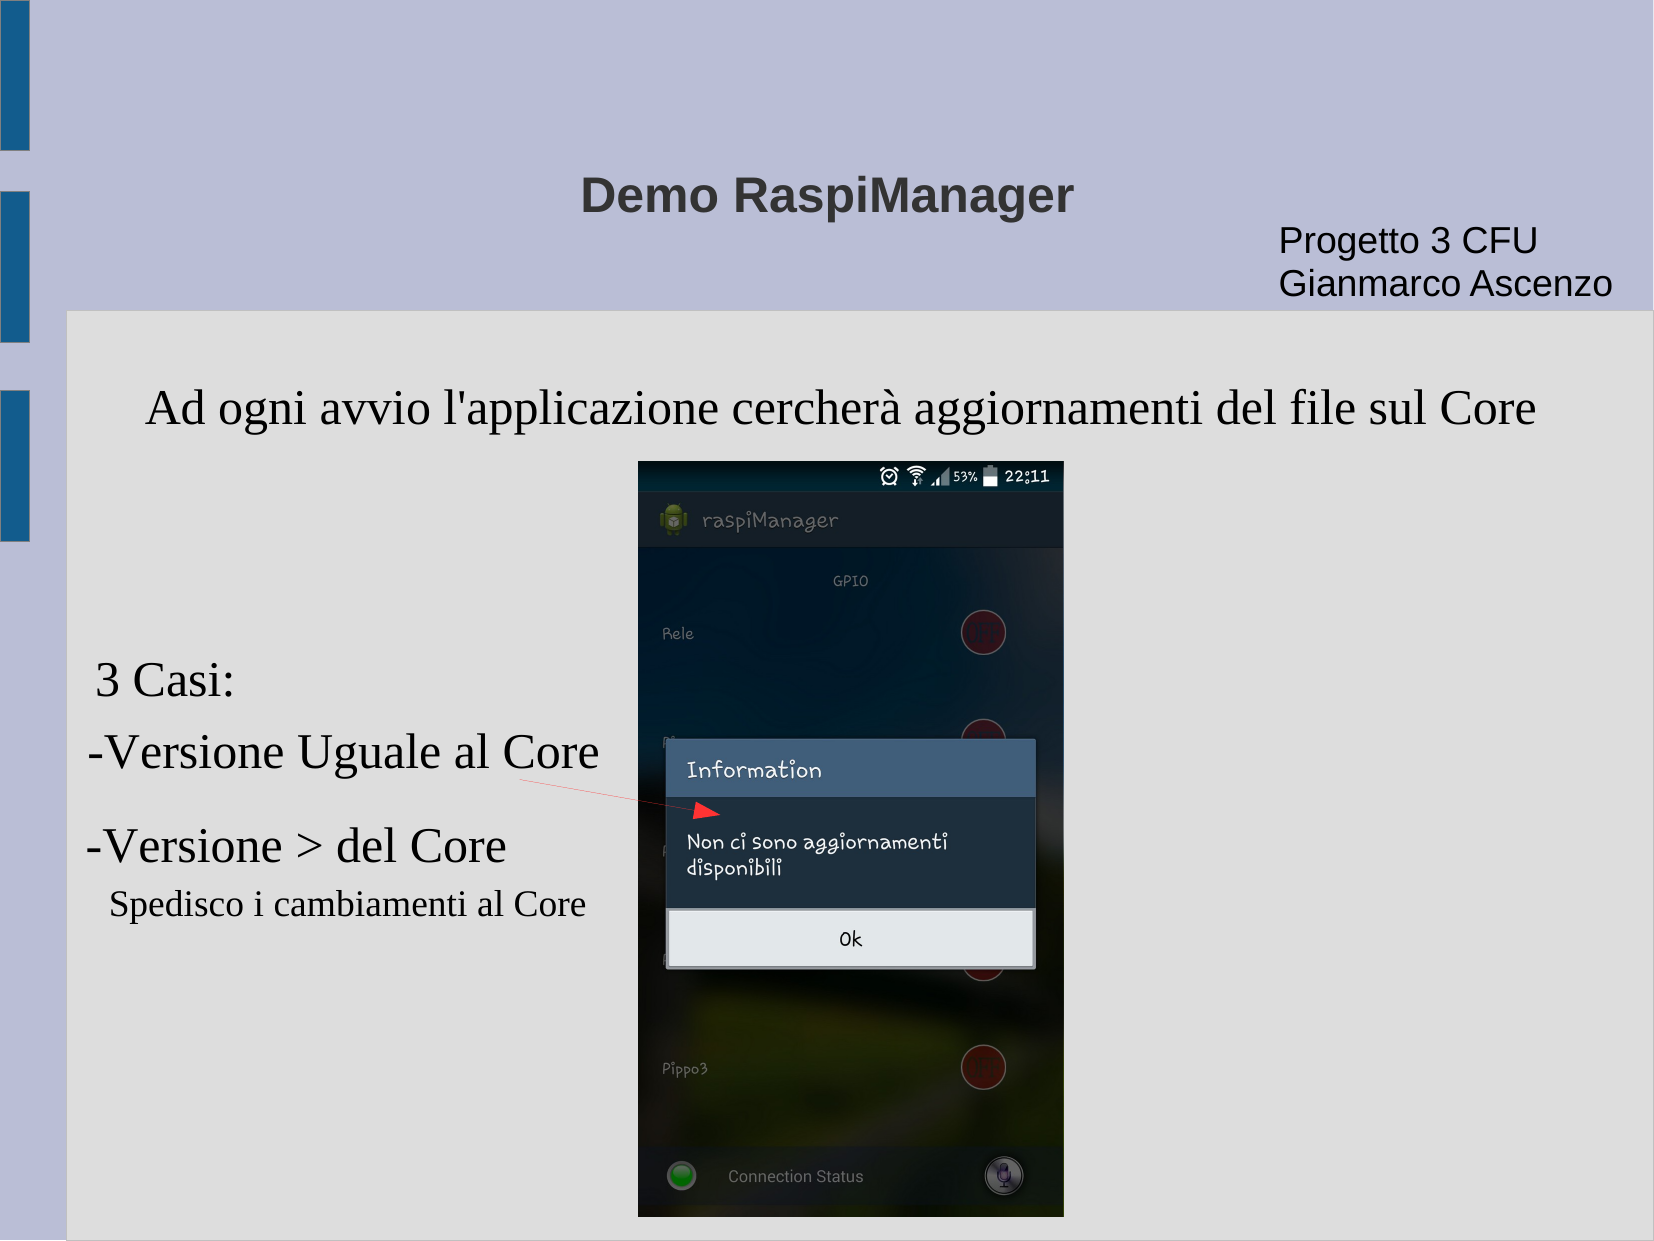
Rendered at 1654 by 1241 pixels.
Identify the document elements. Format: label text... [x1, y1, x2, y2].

text_box Progetto 3 CFU Gianmarco Ascenzo [1263, 212, 1654, 312]
text_box 3 Casi: [0, 649, 343, 709]
title Demo RaspiManager [121, 91, 1534, 299]
text_box -Versione > del Core [26, 817, 567, 875]
text_box Ad ogni avvio l'applicazione cercherà aggiornamenti del file sul Core [135, 330, 1548, 485]
text_box -Versione Uguale al Core [73, 723, 615, 780]
text_box Spedisco i cambiamenti al Core [108, 879, 650, 928]
picture [638, 489, 1064, 1217]
